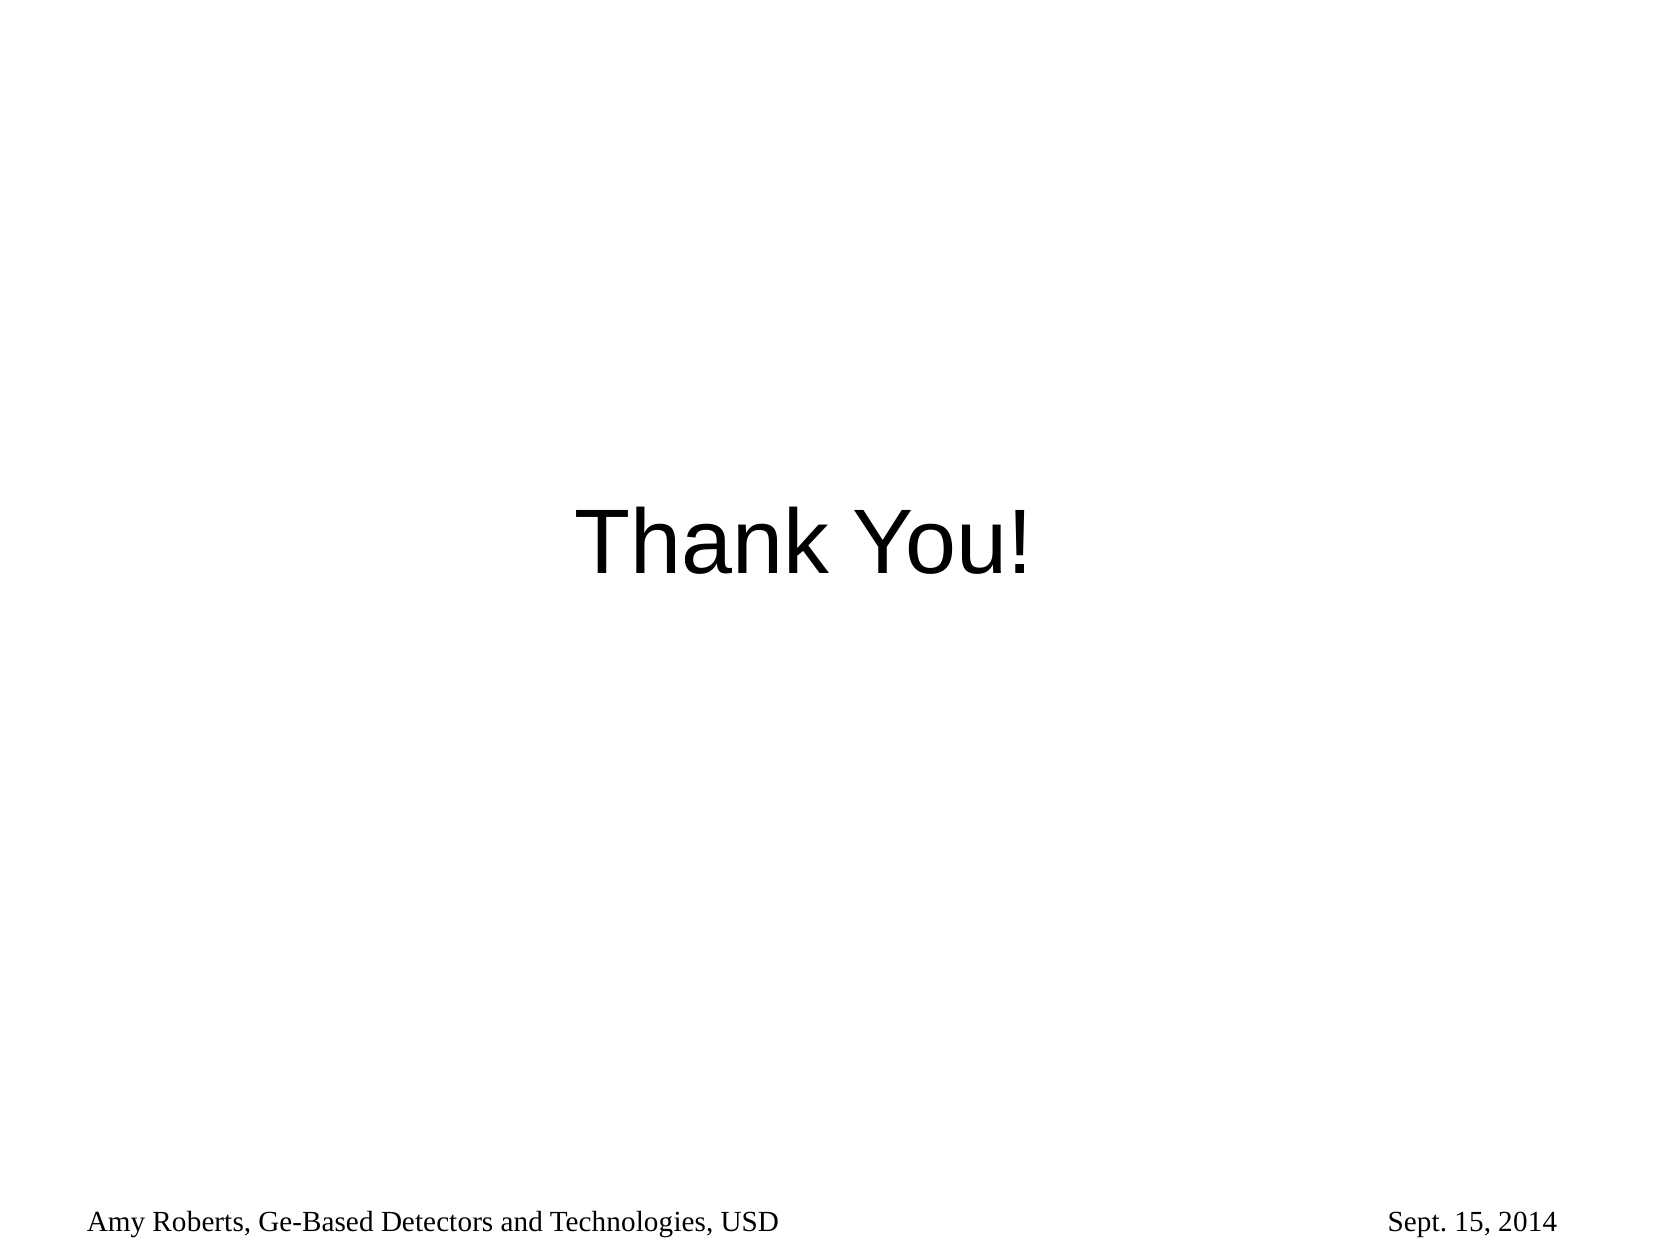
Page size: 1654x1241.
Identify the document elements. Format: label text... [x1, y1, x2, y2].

title Thank You! [60, 437, 1549, 646]
